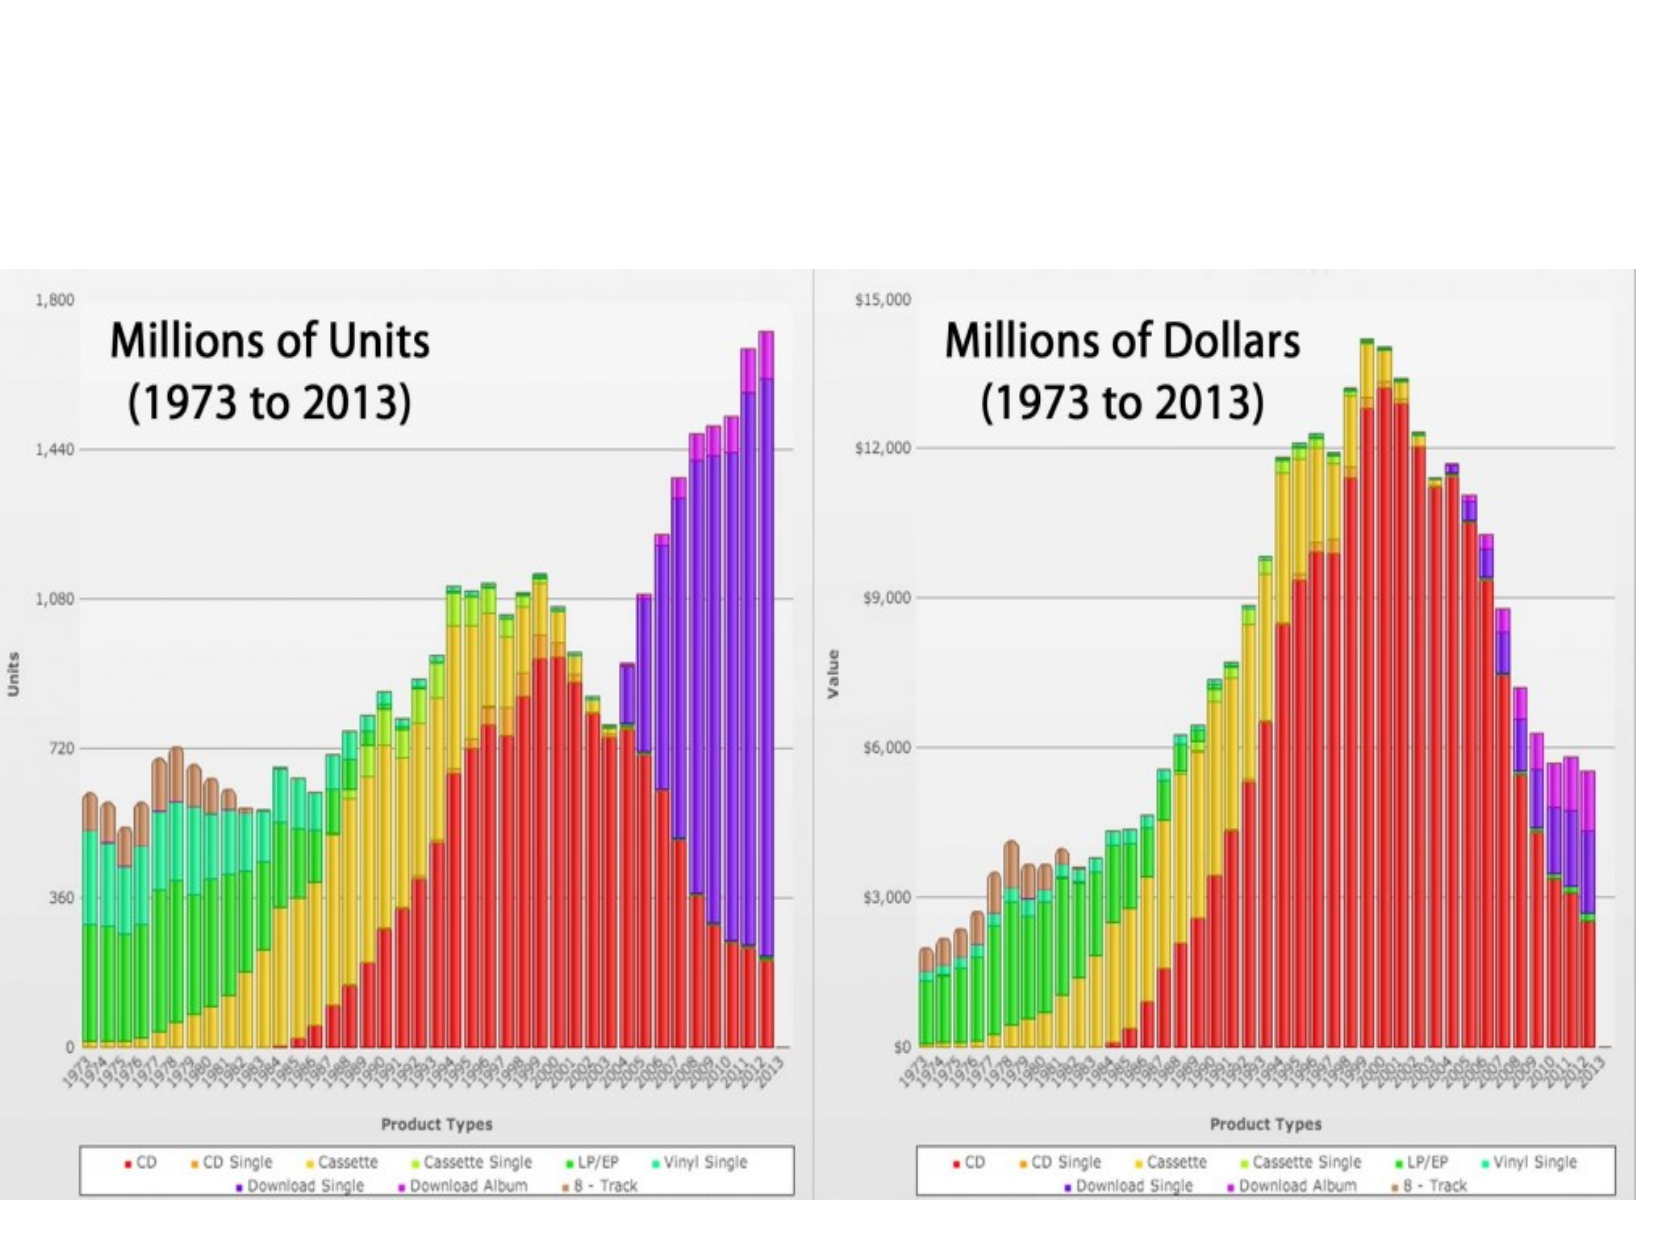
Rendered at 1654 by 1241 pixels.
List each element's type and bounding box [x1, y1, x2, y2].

picture [0, 269, 1636, 1201]
